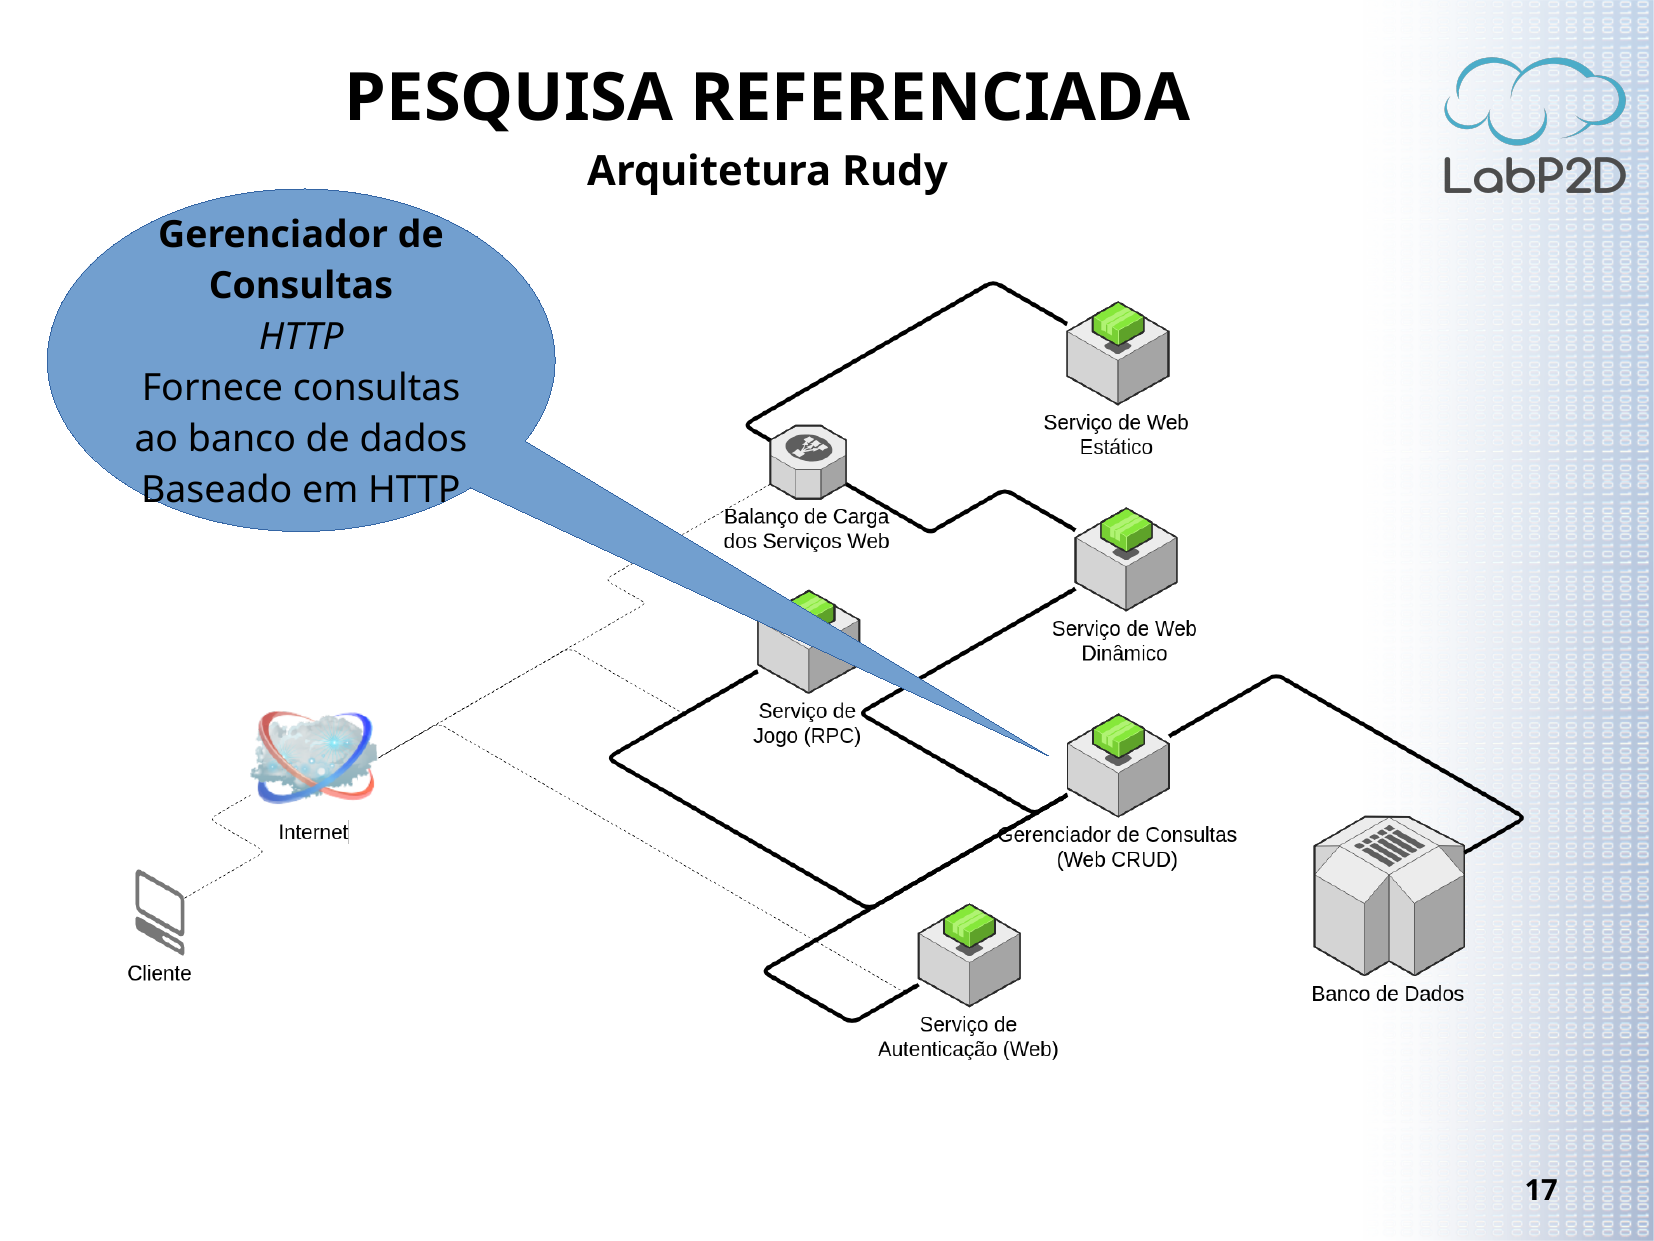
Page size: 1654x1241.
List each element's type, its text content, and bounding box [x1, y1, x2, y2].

text_box Gerenciador de Consultas HTTP Fornece consultas ao banco de dados Baseado em HTTP [47, 188, 1049, 756]
title PESQUISA REFERENCIADA Arquitetura Rudy [82, 19, 1453, 227]
picture [127, 1, 1654, 1240]
